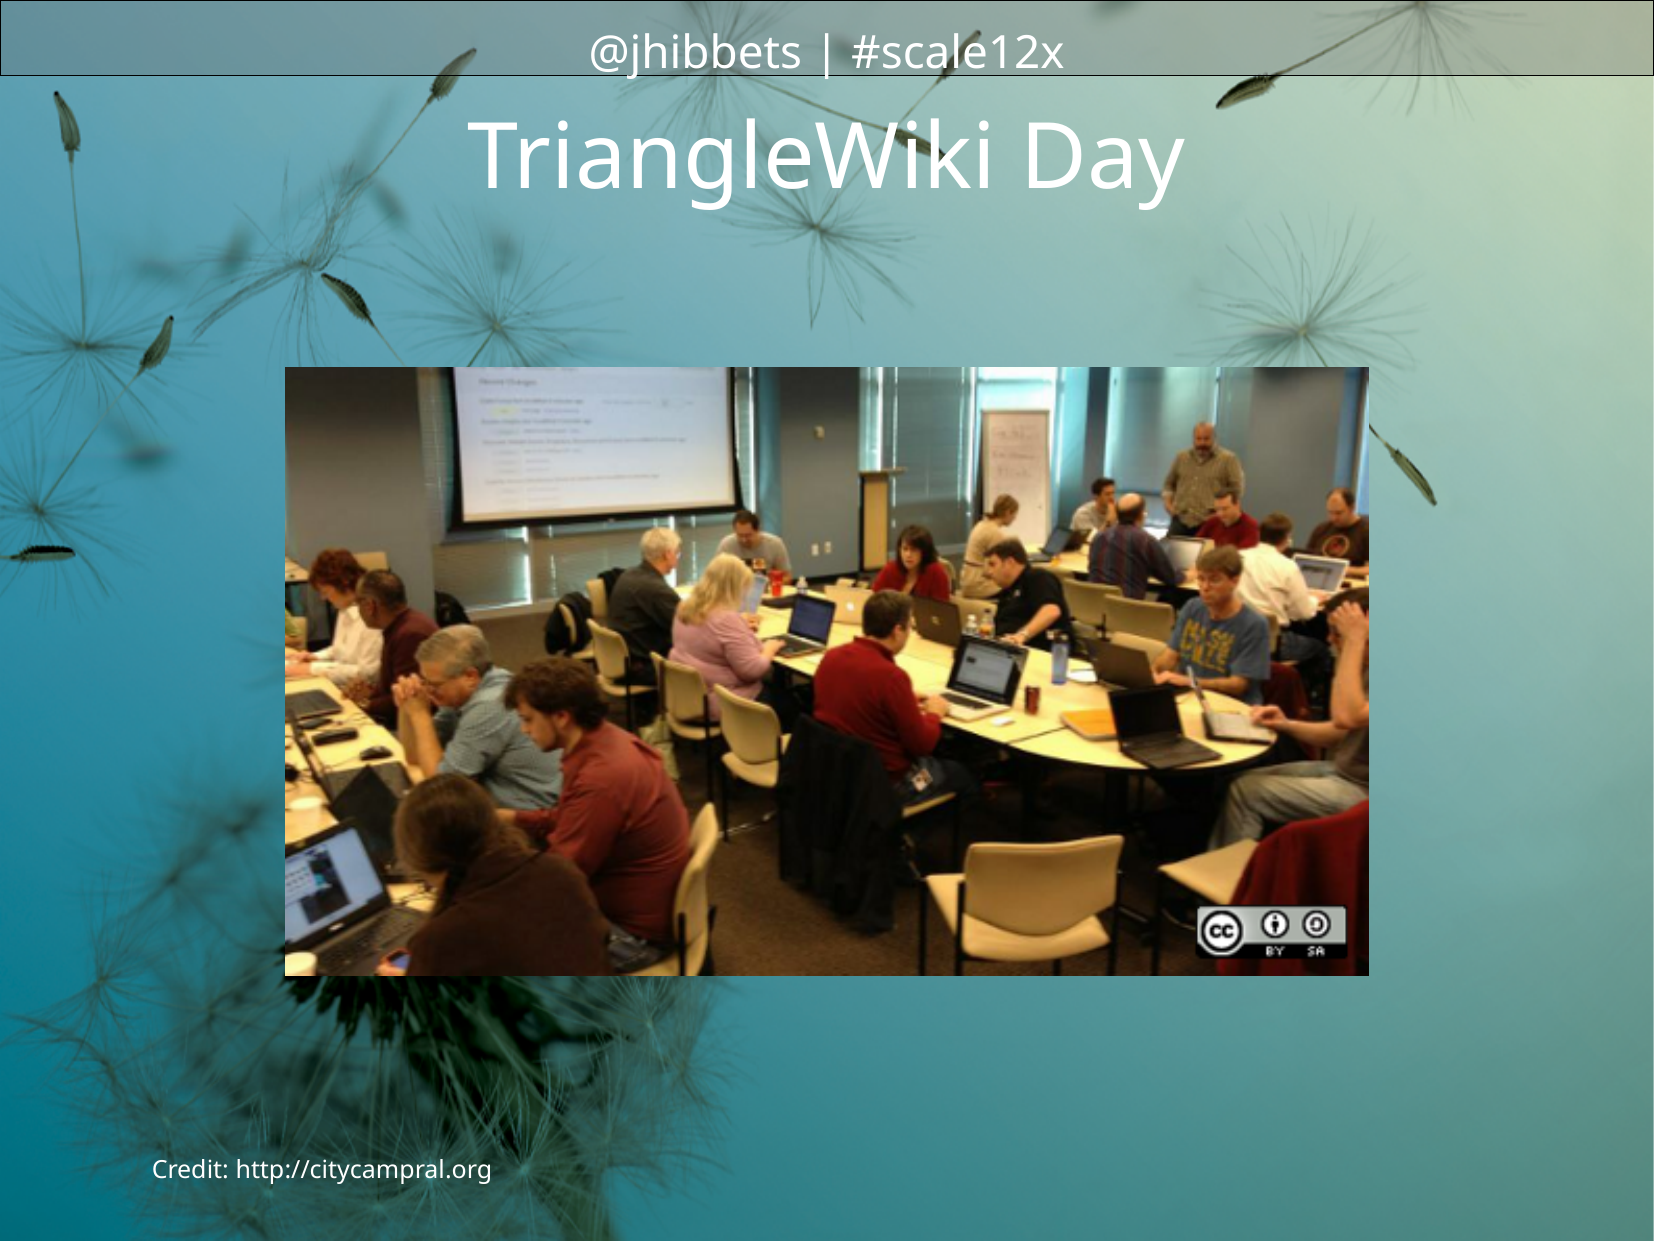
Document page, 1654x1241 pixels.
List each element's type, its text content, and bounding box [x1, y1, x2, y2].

text_box Credit: http://citycampral.org [137, 1144, 521, 1188]
picture [0, 76, 1654, 1241]
title TriangleWiki Day [82, 49, 1571, 257]
